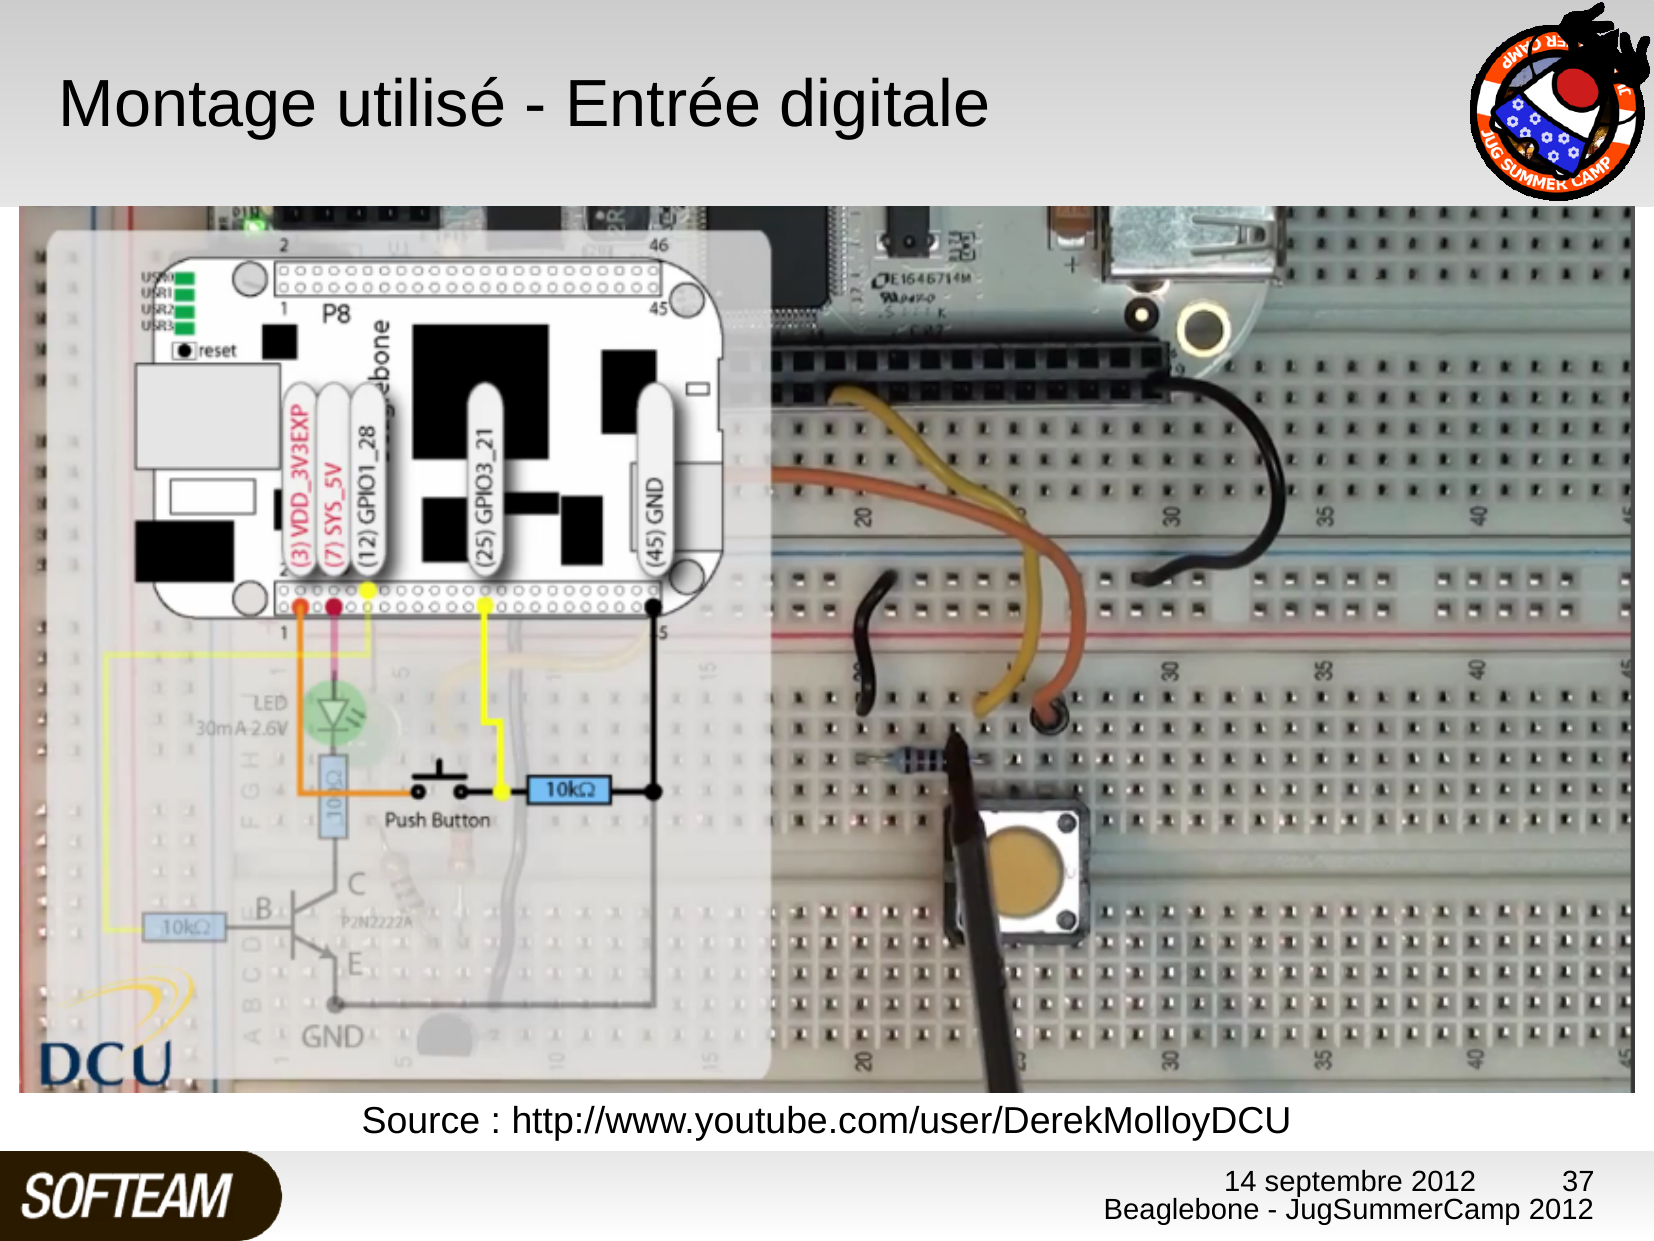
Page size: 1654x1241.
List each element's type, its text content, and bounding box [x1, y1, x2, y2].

title Montage utilisé - Entrée digitale [59, 29, 1359, 178]
picture [19, 0, 1654, 1093]
picture [0, 1151, 286, 1241]
text_box Source : http://www.youtube.com/user/DerekMolloyDCU [346, 1092, 1307, 1150]
